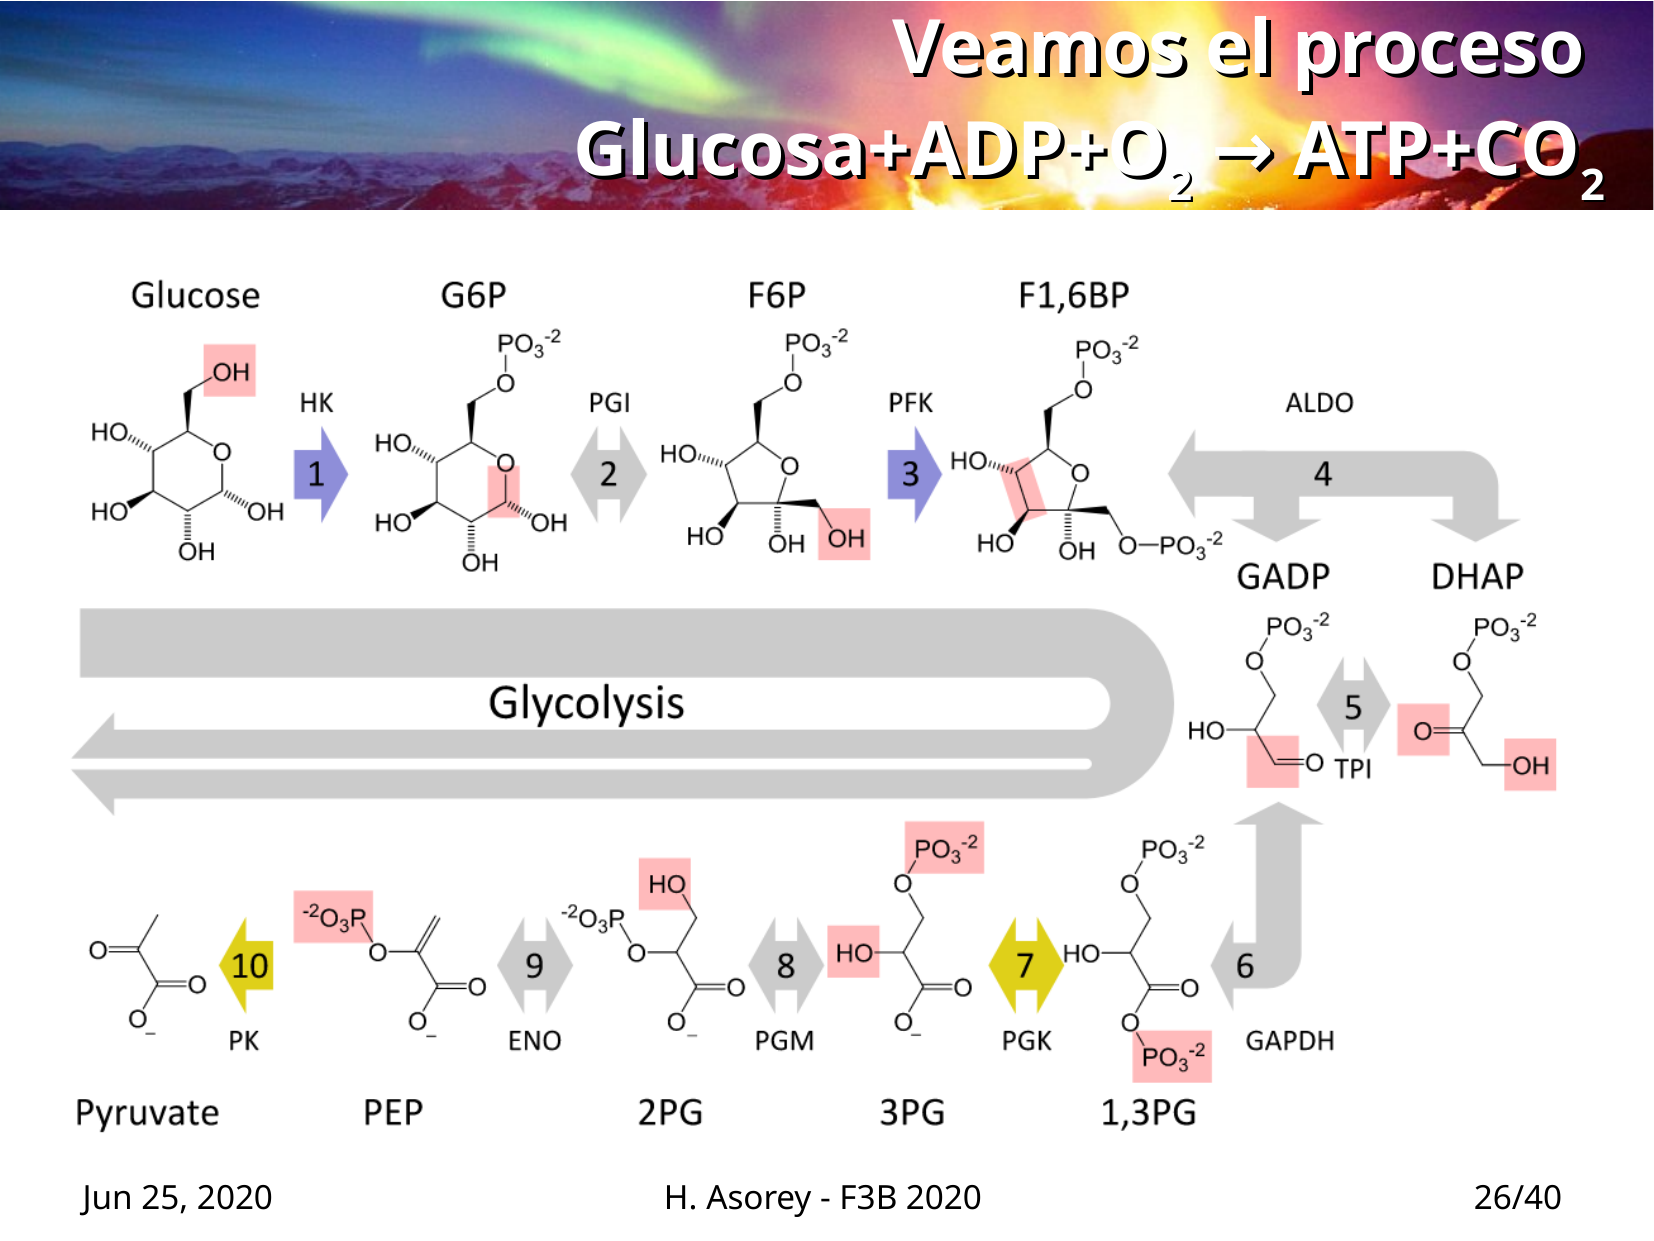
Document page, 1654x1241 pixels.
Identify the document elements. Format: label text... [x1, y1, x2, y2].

picture [57, 254, 1593, 1156]
title Veamos el proceso Glucosa+ADP+O2 → ATP+CO2 [45, 3, 1606, 203]
picture [0, 1, 1654, 210]
